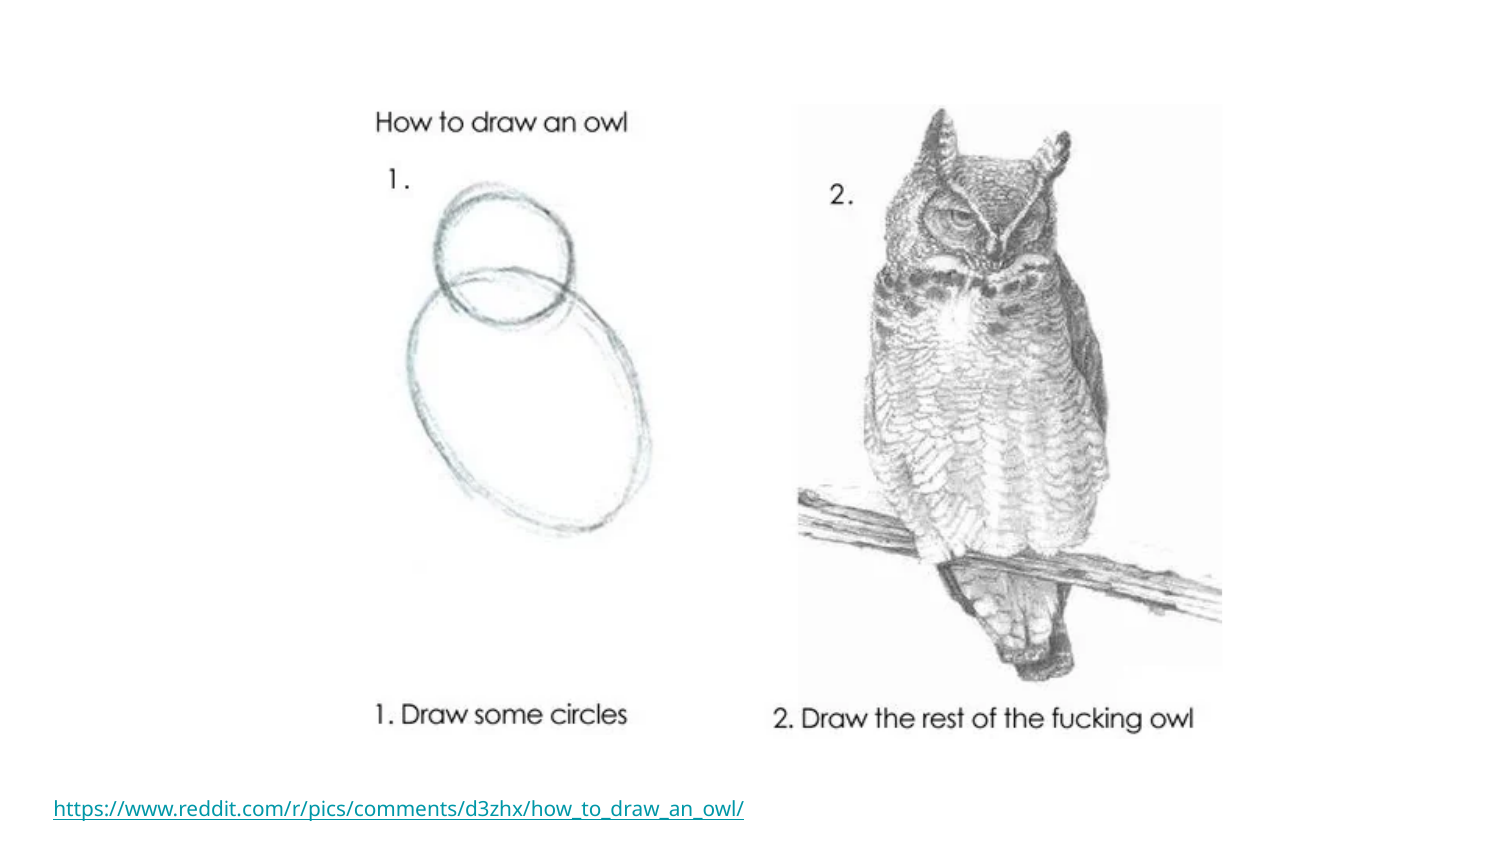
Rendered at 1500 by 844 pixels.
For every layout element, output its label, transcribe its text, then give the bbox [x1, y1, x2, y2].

list https://www.reddit.com/r/pics/comments/d3zhx/how_to_draw_an_owl/ [38, 776, 1436, 820]
picture [351, 98, 671, 735]
picture [764, 104, 1223, 739]
